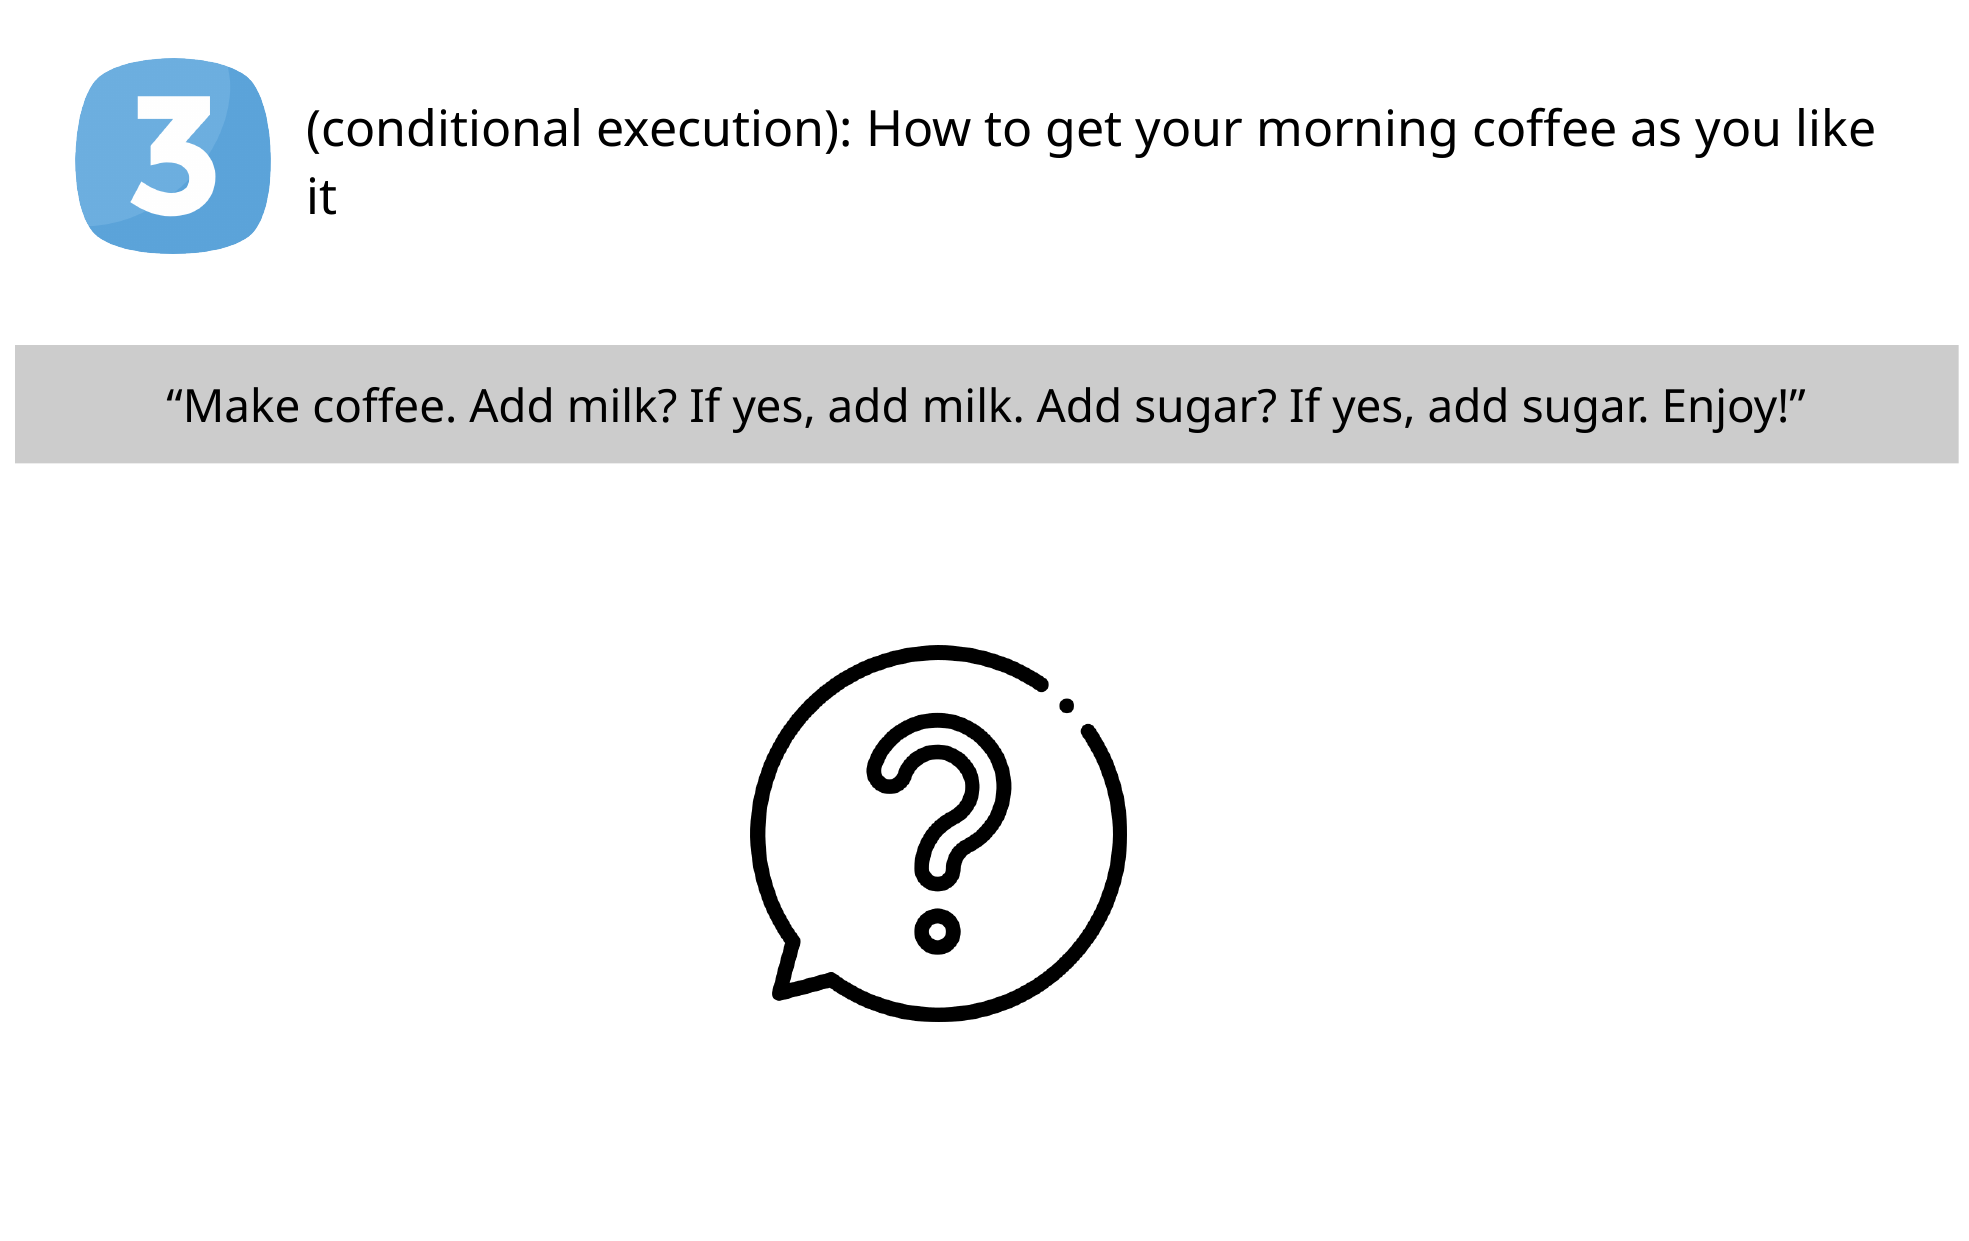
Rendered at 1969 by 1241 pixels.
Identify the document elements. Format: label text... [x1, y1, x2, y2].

text_box (conditional execution): How to get your morning coffee as you like it [300, 96, 1921, 226]
picture [750, 645, 1127, 1022]
text_box “Make coffee. Add milk? If yes, add milk. Add sugar? If yes, add sugar. Enjoy!” [15, 345, 1959, 464]
picture [75, 58, 271, 254]
